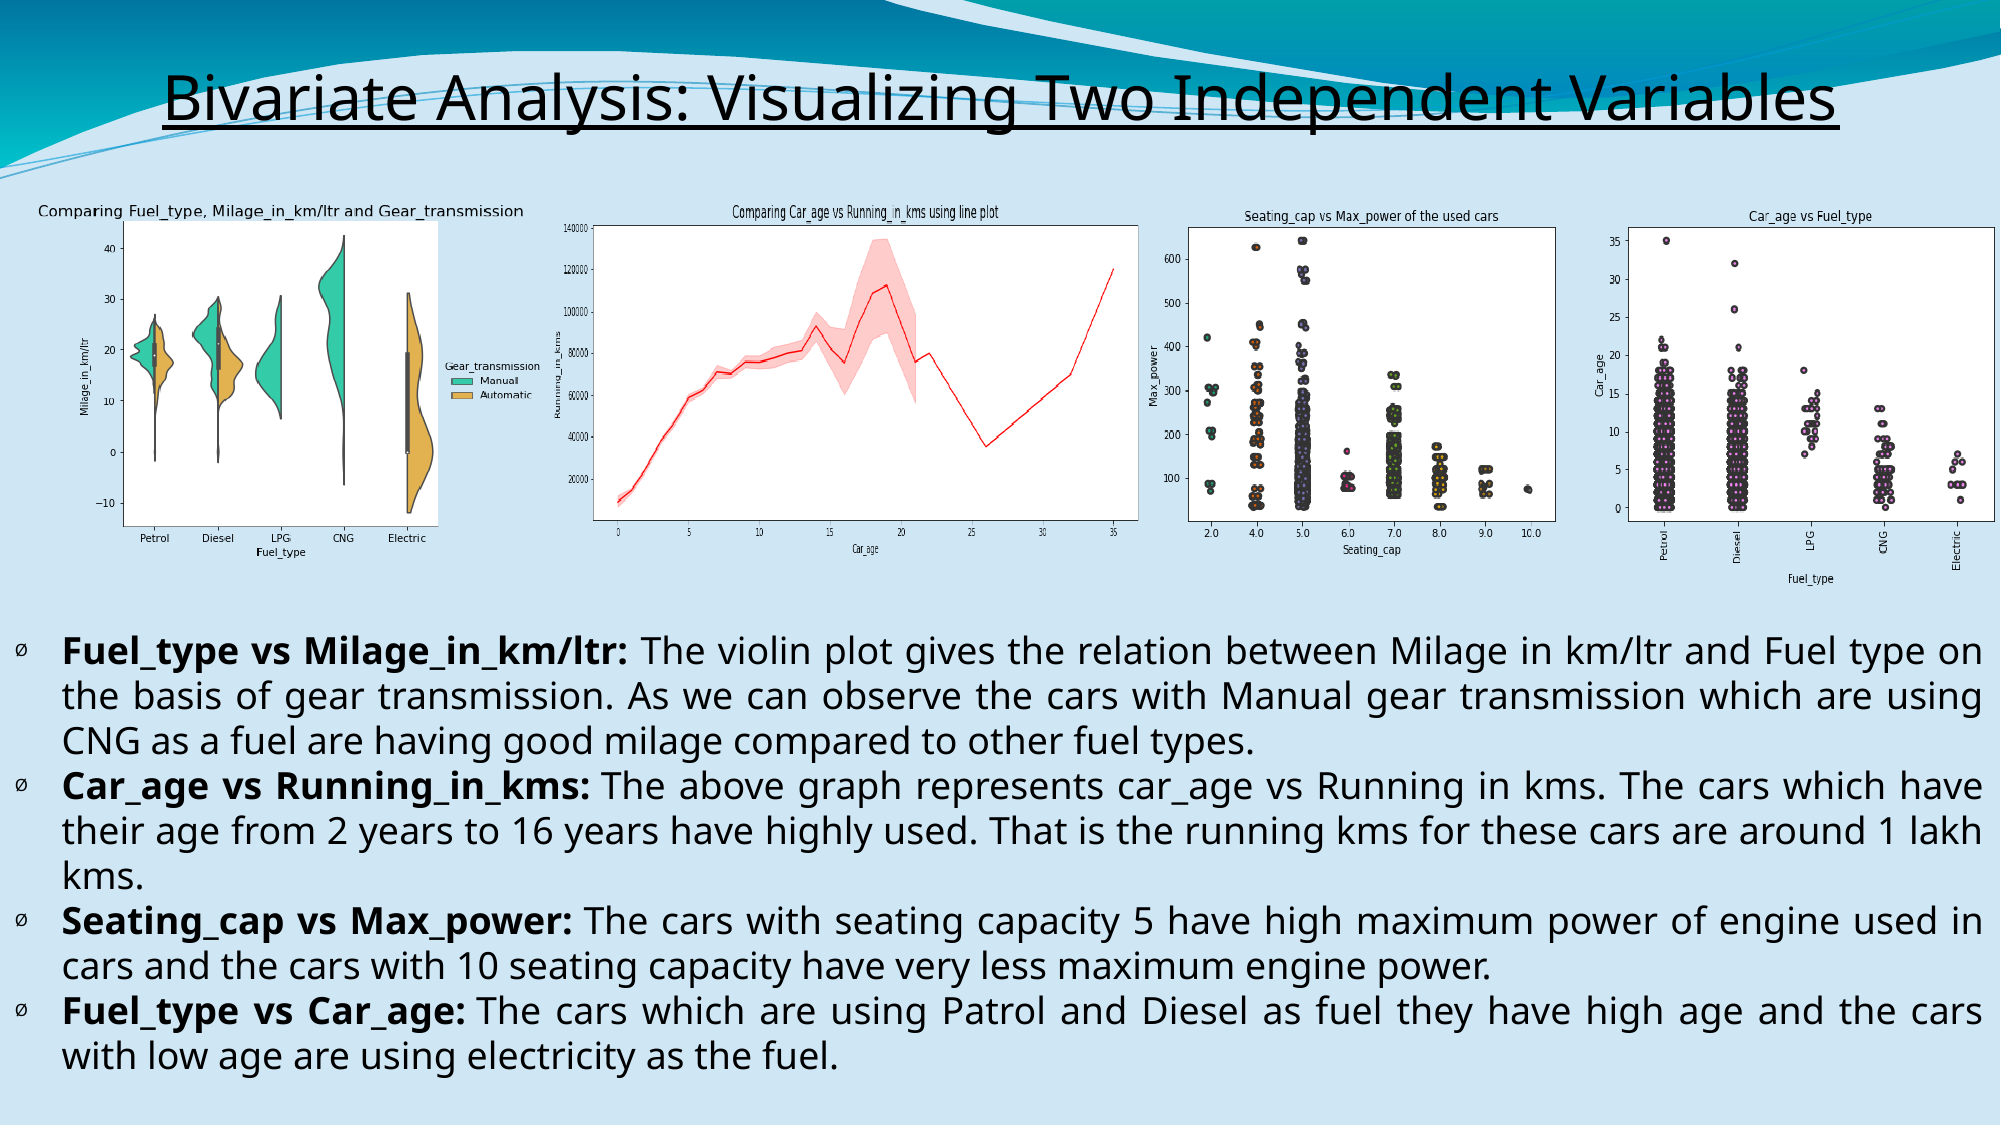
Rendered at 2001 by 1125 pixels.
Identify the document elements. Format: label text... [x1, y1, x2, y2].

text_box Bivariate Analysis: Visualizing Two Independent Variables [67, 50, 1935, 141]
picture [31, 198, 2000, 593]
text_box Fuel_type vs Milage_in_km/ltr: The violin plot gives the relation between Milage in km/ltr and Fuel type on the basis of gear transmission. As we can observe the cars with Manual gear transmission which are using CNG as a fuel are having good milage compared to other fuel types. Car_age vs Running_in_kms: The above graph represents car_age vs Running in kms. The cars which have their age from 2 years to 16 years have highly used. That is the running kms for these cars are around 1 lakh kms. Seating_cap vs Max_power: The cars with seating capacity 5 have high maximum power of engine used in cars and the cars with 10 seating capacity have very less maximum engine power. Fuel_type vs Car_age: The cars which are using Patrol and Diesel as fuel they have high age and the cars with low age are using electricity as the fuel. [0, 619, 2000, 1125]
